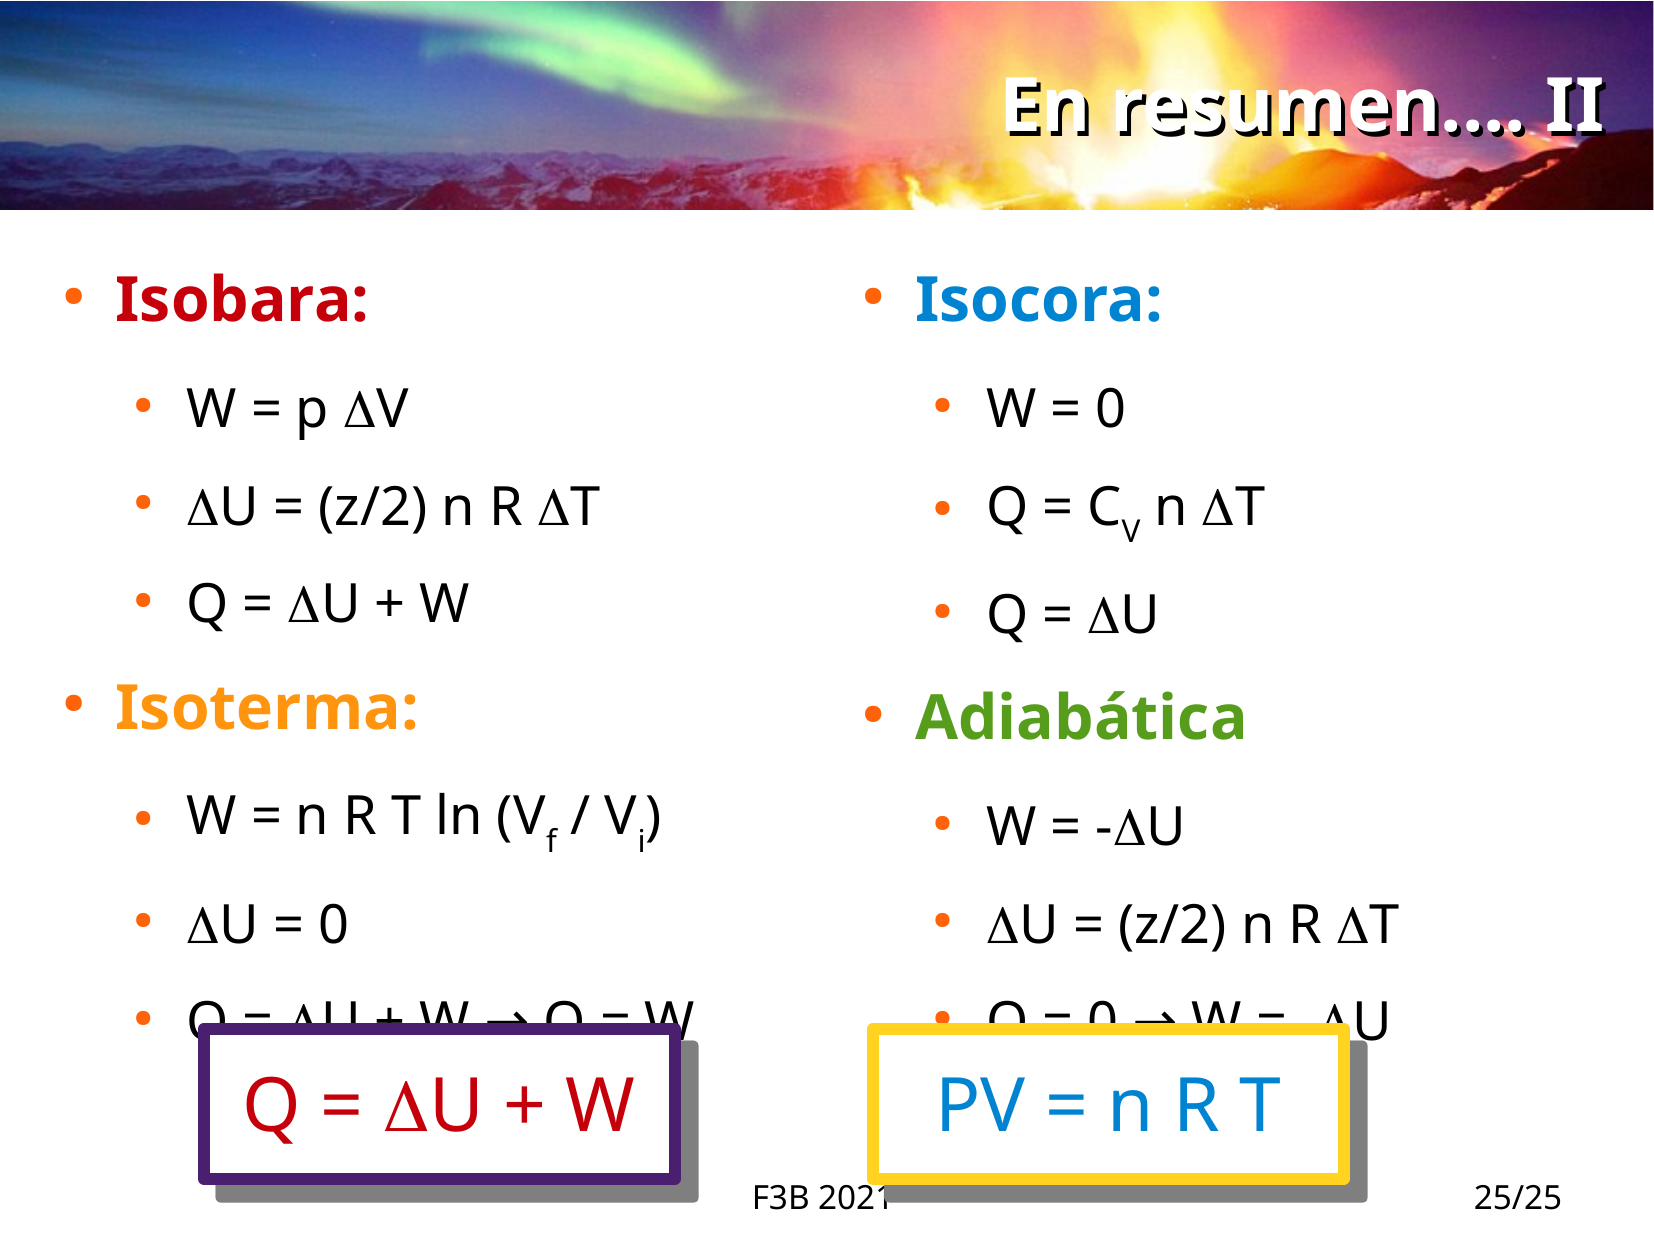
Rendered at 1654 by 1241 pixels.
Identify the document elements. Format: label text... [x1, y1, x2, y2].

picture [0, 1, 1654, 210]
list Isobara: W = p DV DU = (z/2) n R DT Q = DU + W Isoterma: W = n R T ln (Vf / Vi) DU = 0 Q = DU + W → Q = W [45, 255, 807, 1156]
text_box PV = n R T [872, 1028, 1344, 1179]
title En resumen.... II [45, 15, 1606, 191]
list Isocora: W = 0 Q = CV n DT Q = DU Adiabática W = -DU DU = (z/2) n R DT Q = 0 → W = -DU [844, 255, 1606, 1156]
text_box Q = DU + W [203, 1028, 675, 1179]
